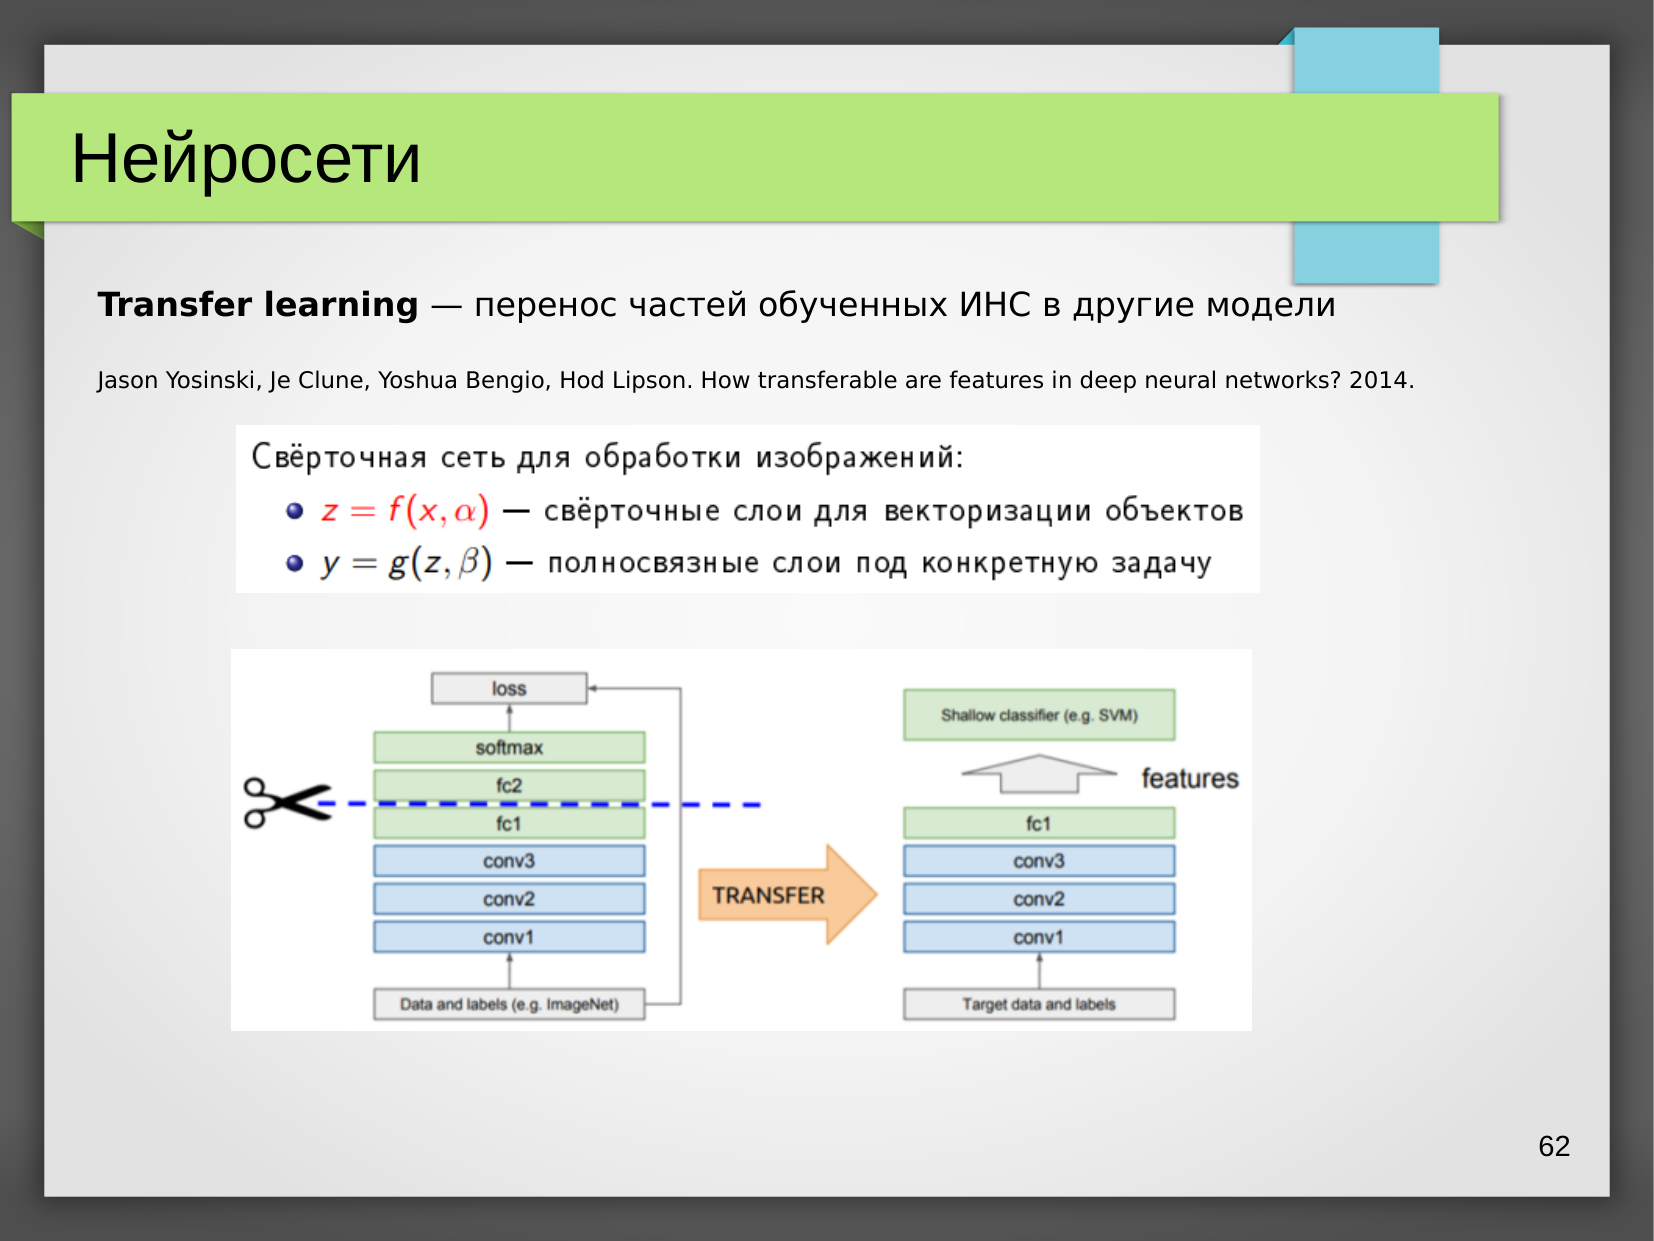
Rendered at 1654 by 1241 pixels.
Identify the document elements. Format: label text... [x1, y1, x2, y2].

picture [0, 0, 1654, 1241]
title Нейросети [70, 118, 1205, 199]
text_box Transfer learning — перенос частей обученных ИНС в другие модели Jason Yosinski, Je Clune, Yoshua Bengio, Hod Lipson. How transferable are features in deep neural networks? 2014. [82, 277, 1595, 402]
